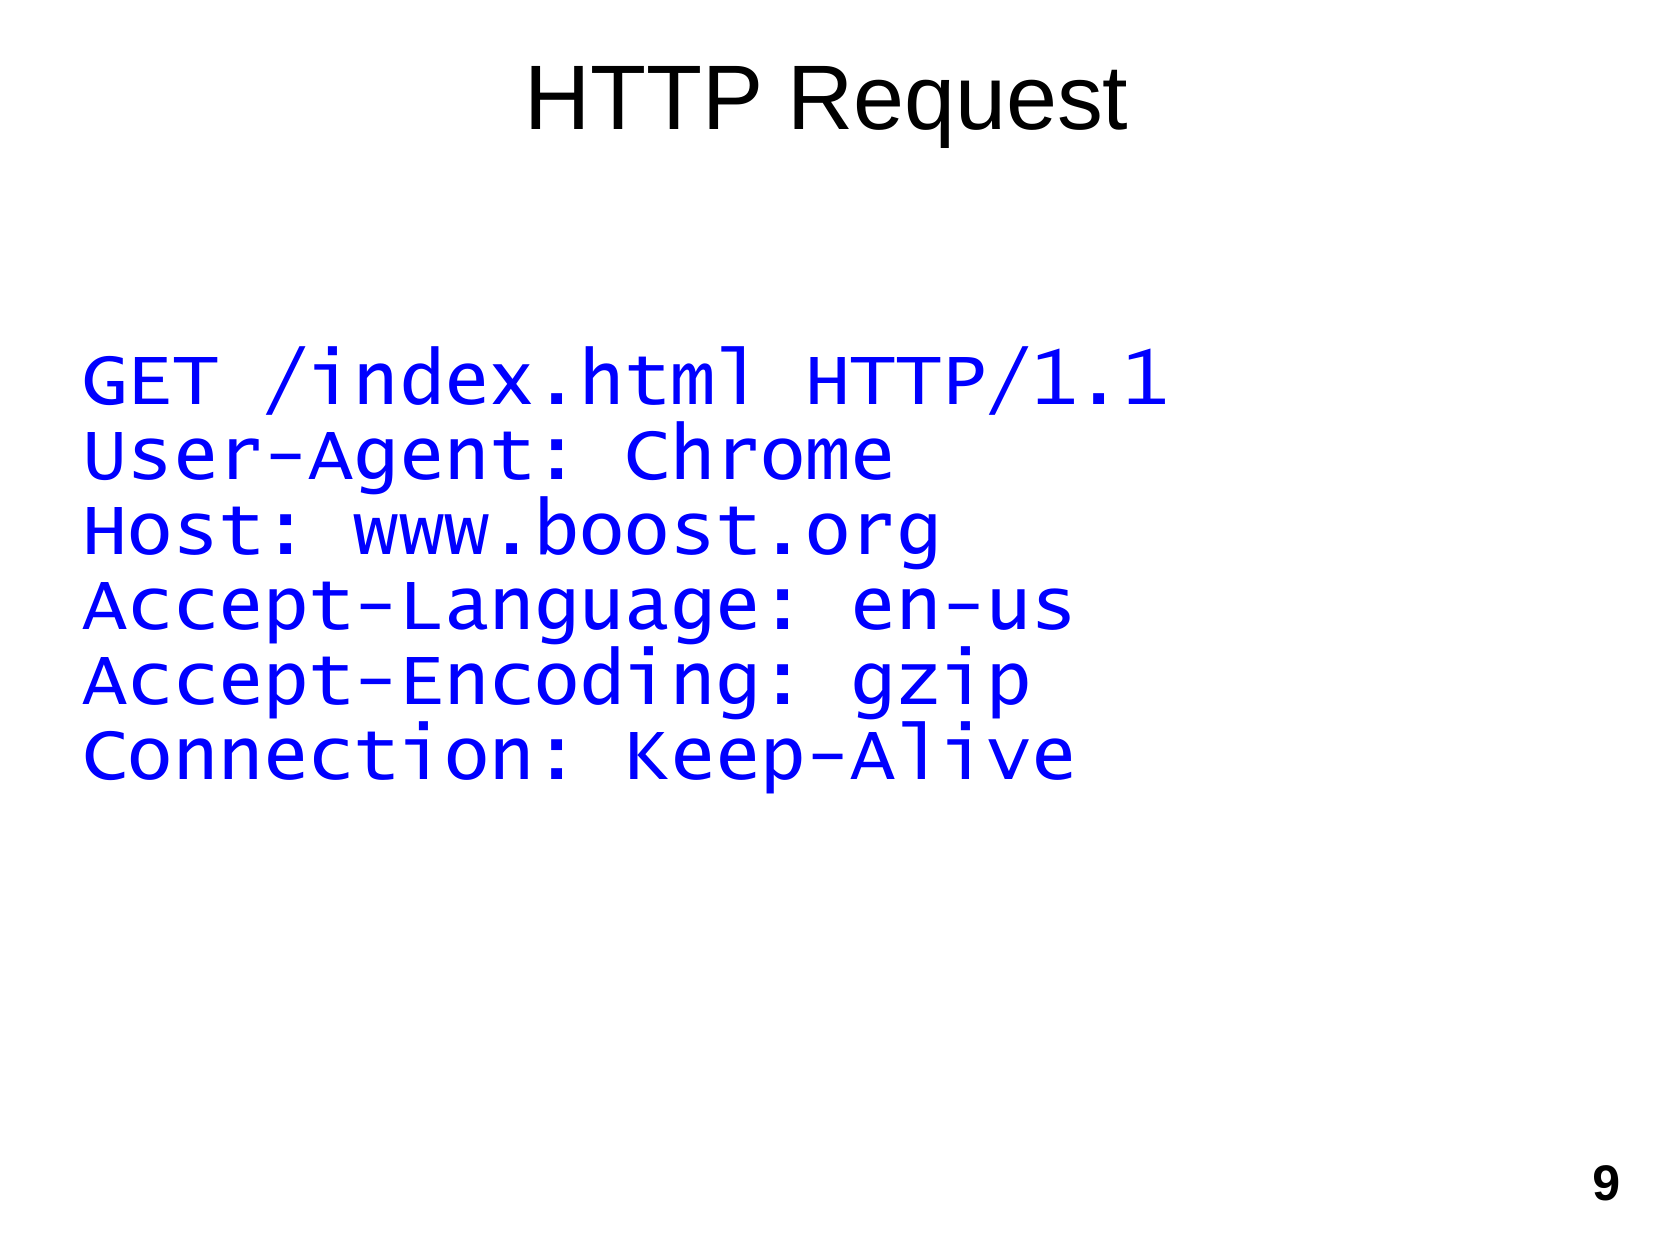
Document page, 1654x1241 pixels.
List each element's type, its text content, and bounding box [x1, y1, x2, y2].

title HTTP Request [82, 15, 1571, 181]
list GET /index.html HTTP/1.1 User-Agent: Chrome Host: www.boost.org Accept-Language: en-us Accept-Encoding: gzip Connection: Keep-Alive [82, 195, 1571, 1156]
